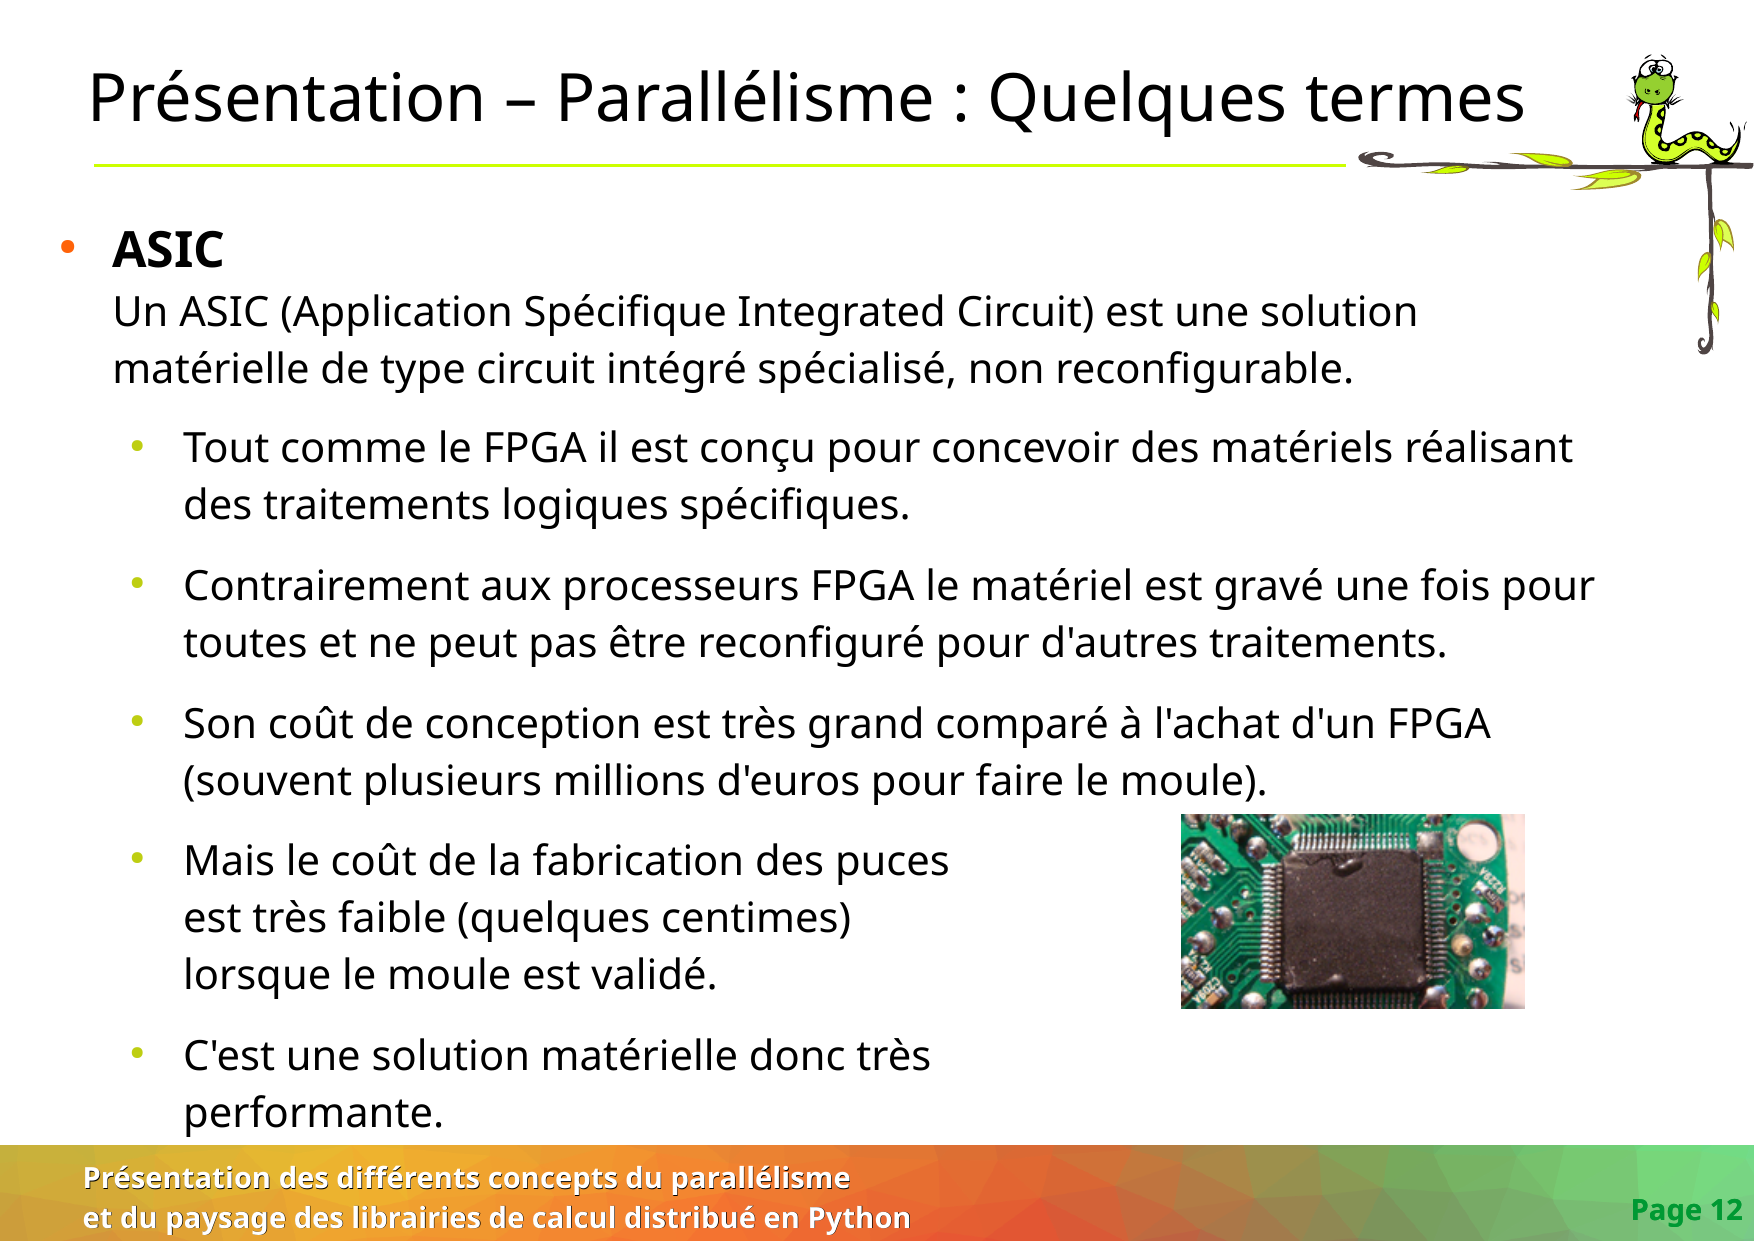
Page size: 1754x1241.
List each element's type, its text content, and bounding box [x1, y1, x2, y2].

picture [1181, 814, 1525, 1009]
list ASIC Un ASIC (Application Spécifique Integrated Circuit) est une solution matérielle de type circuit intégré spécialisé, non reconfigurable. Tout comme le FPGA il est conçu pour concevoir des matériels réalisant des traitements logiques spécifiques. Contrairement aux processeurs FPGA le matériel est gravé une fois pour toutes et ne peut pas être reconfiguré pour d'autres traitements. Son coût de conception est très grand comparé à l'achat d'un FPGA (souvent plusieurs millions d'euros pour faire le moule). Mais le coût de la fabrication des puces est très faible (quelques centimes) lorsque le moule est validé. C'est une solution matérielle donc très performante. [41, 213, 1620, 998]
picture [0, 1145, 1754, 1241]
title Présentation – Parallélisme : Quelques termes [87, 31, 1667, 160]
